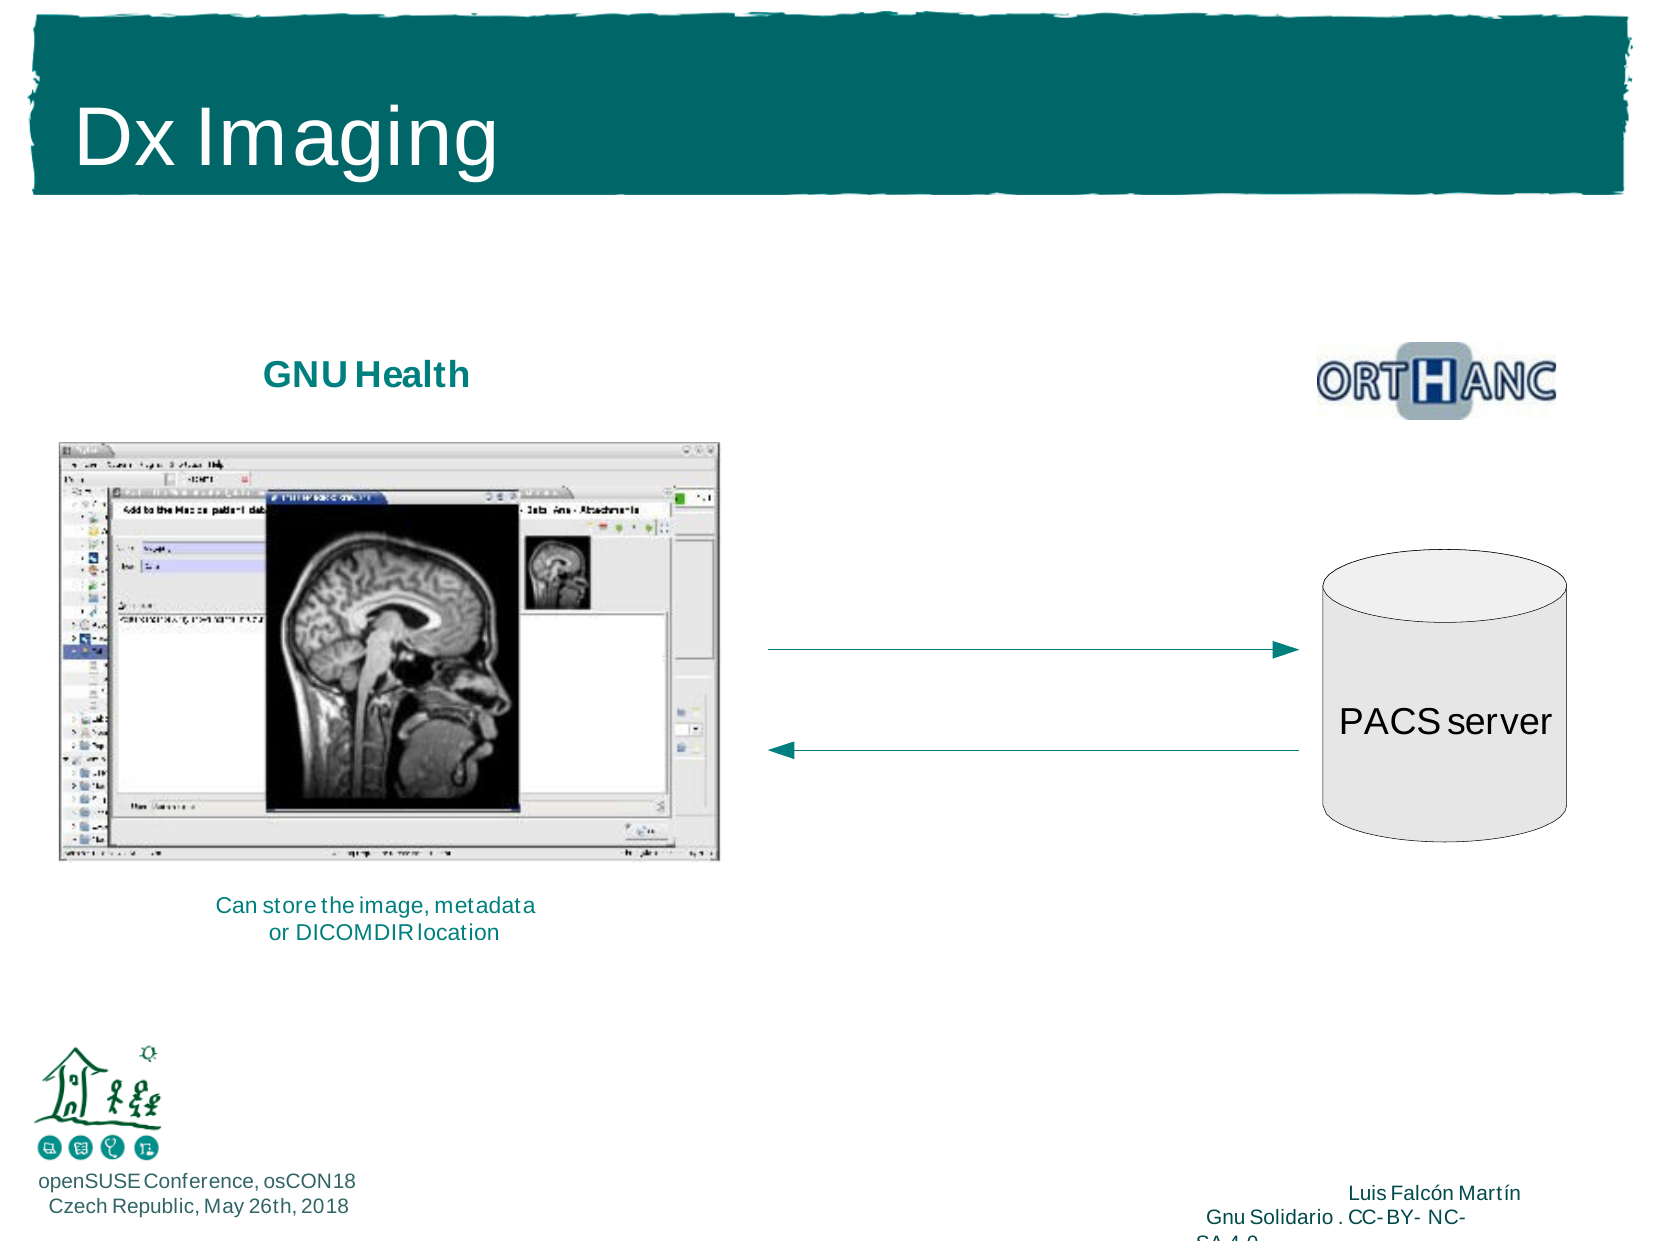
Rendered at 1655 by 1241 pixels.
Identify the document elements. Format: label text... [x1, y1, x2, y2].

text_box [767, 741, 795, 760]
text_box openSUSEConference,osCON18 CzechRepublic,May26th,2018 [36, 1167, 361, 1218]
text_box [1324, 550, 1566, 622]
text_box [1324, 593, 1566, 841]
text_box [1272, 640, 1300, 659]
text_box PACSserver [1336, 697, 1576, 740]
text_box LuisFalcónMartín GnuSolidario.CC-BY-NC-SA4.0 [1193, 1179, 1531, 1230]
text_box [1317, 343, 1556, 419]
text_box GNUHealth [260, 350, 486, 392]
text_box Canstoretheimage,metadata orDICOMDIRlocation [213, 890, 543, 945]
text_box [59, 443, 722, 863]
title DxImaging [48, 74, 1607, 179]
